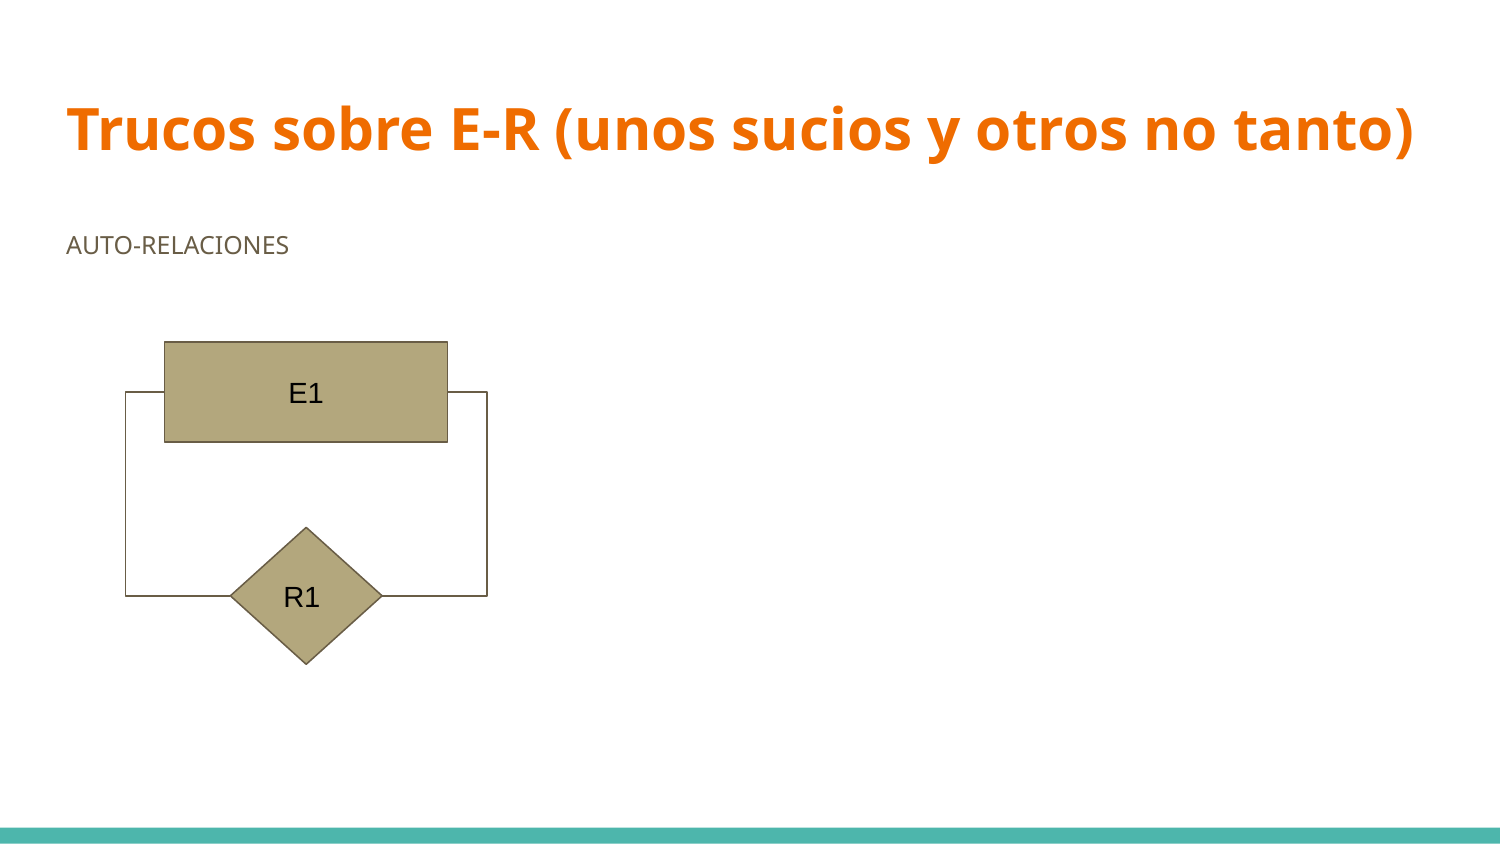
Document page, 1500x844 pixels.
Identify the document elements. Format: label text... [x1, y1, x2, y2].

title Trucos sobre E-R (unos sucios y otros no tanto) [51, 72, 1449, 189]
text_box R1 [230, 527, 382, 665]
text_box E1 [164, 342, 448, 443]
list AUTO-RELACIONES [51, 207, 1449, 278]
